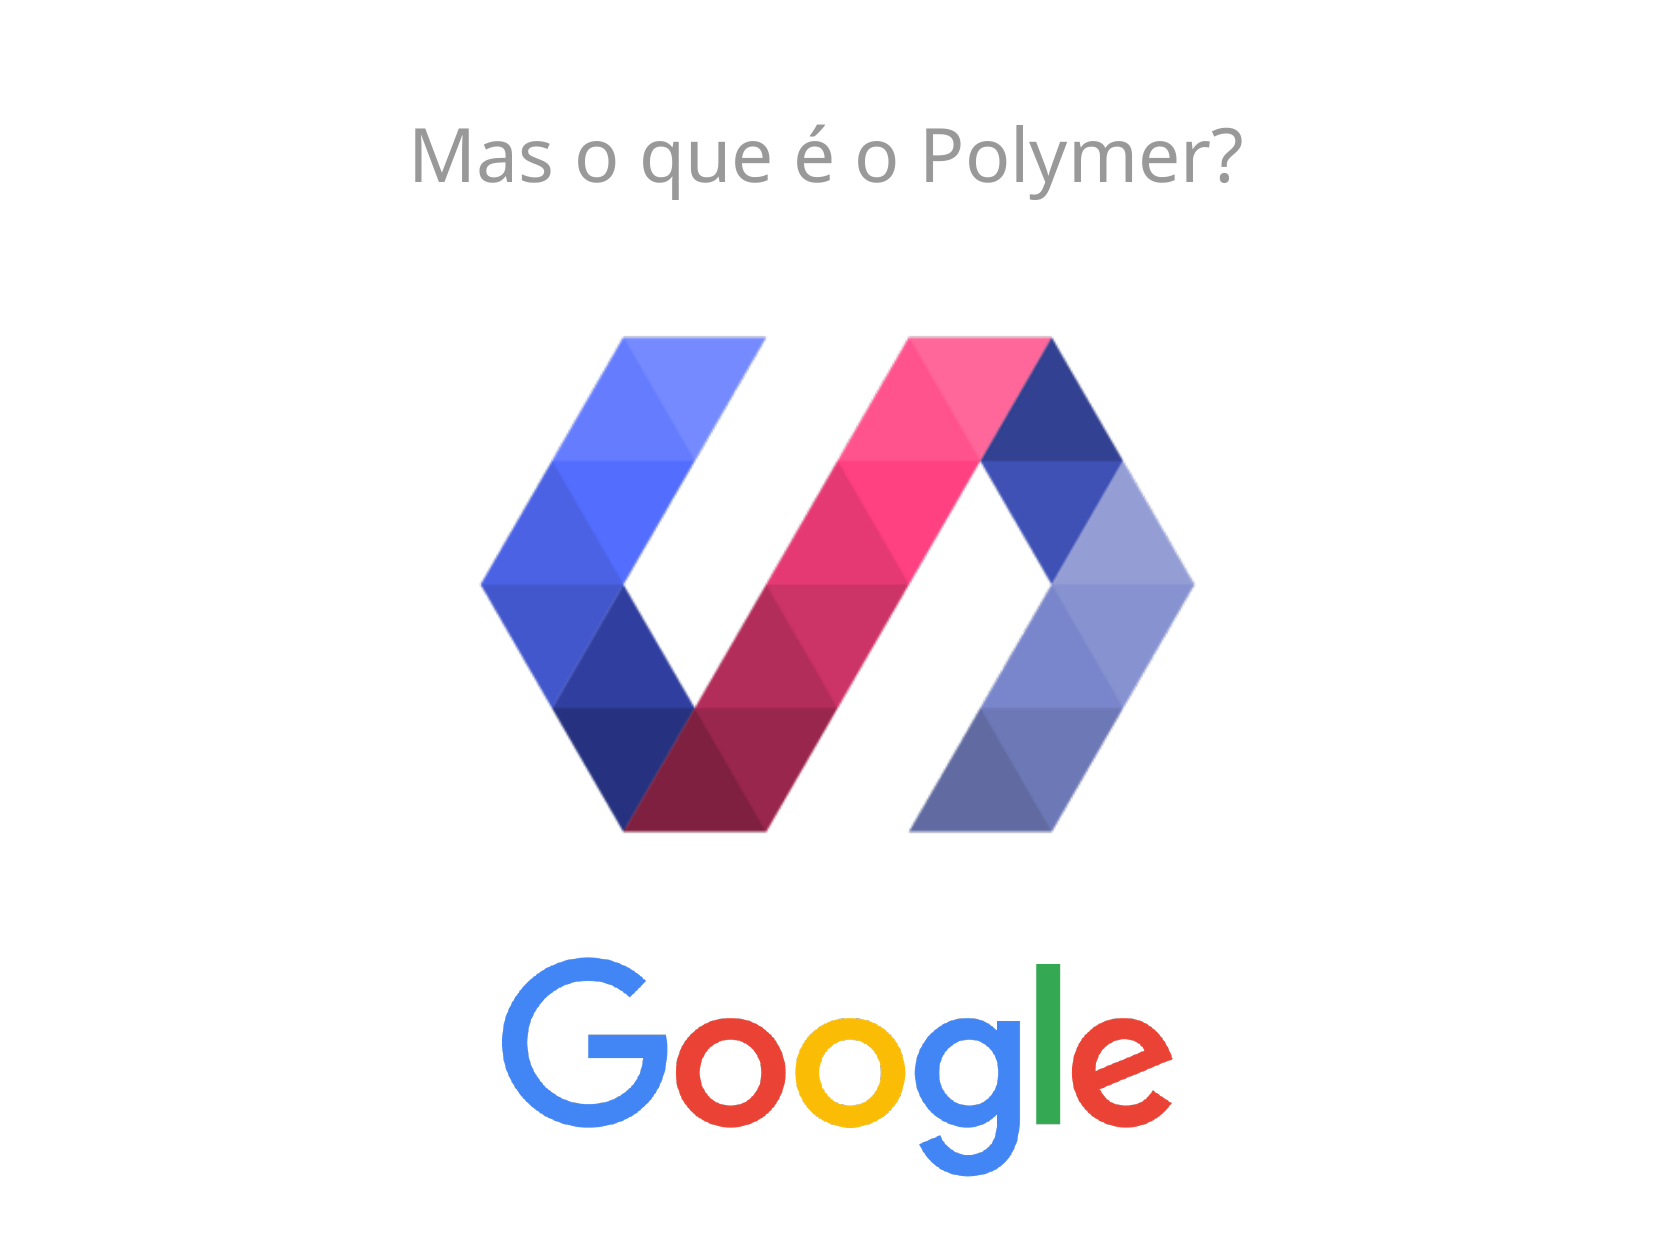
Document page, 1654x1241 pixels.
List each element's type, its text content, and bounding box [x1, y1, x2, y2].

title Mas o que é o Polymer? [82, 49, 1571, 257]
picture [11, 225, 1654, 1241]
